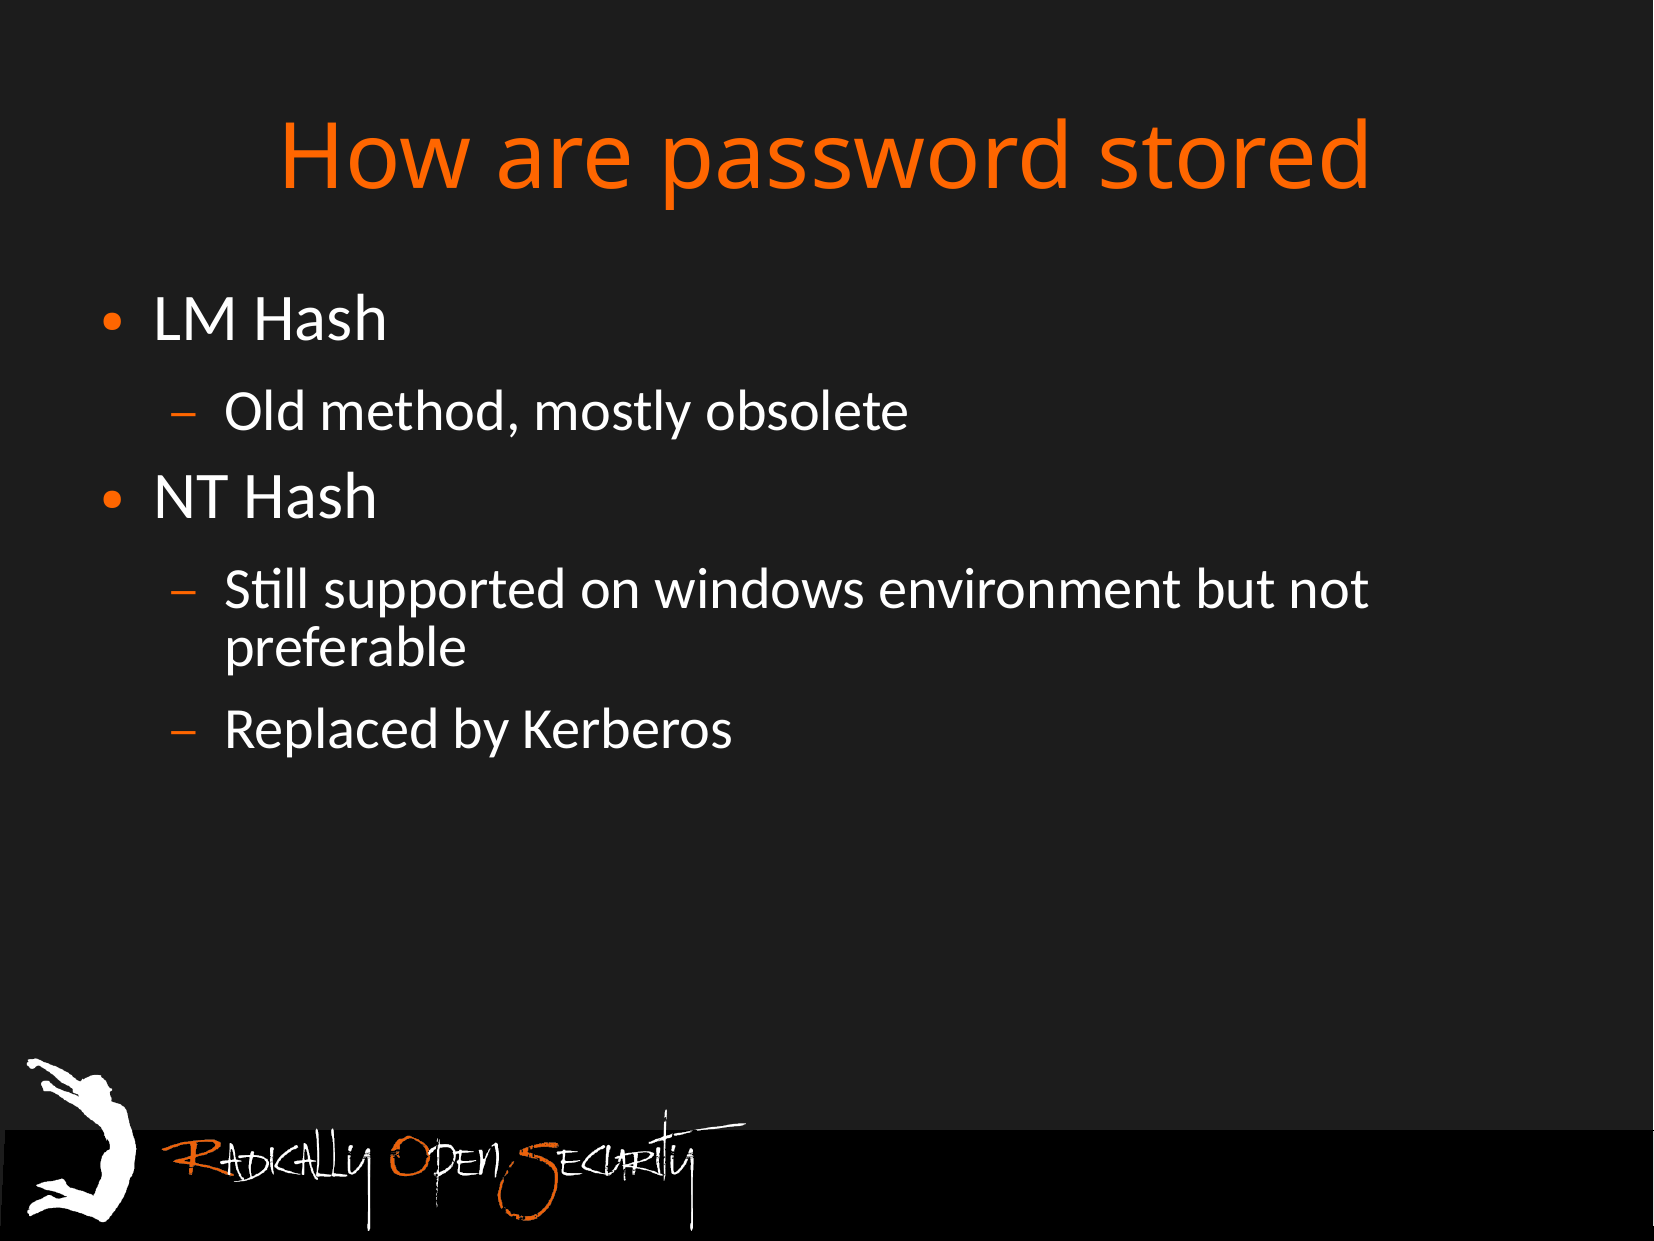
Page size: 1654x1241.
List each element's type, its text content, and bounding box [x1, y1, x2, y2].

title How are password stored [82, 49, 1571, 257]
list LM Hash Old method, mostly obsolete NT Hash Still supported on windows environment but not preferable Replaced by Kerberos [82, 290, 1571, 1010]
picture [0, 1022, 778, 1241]
